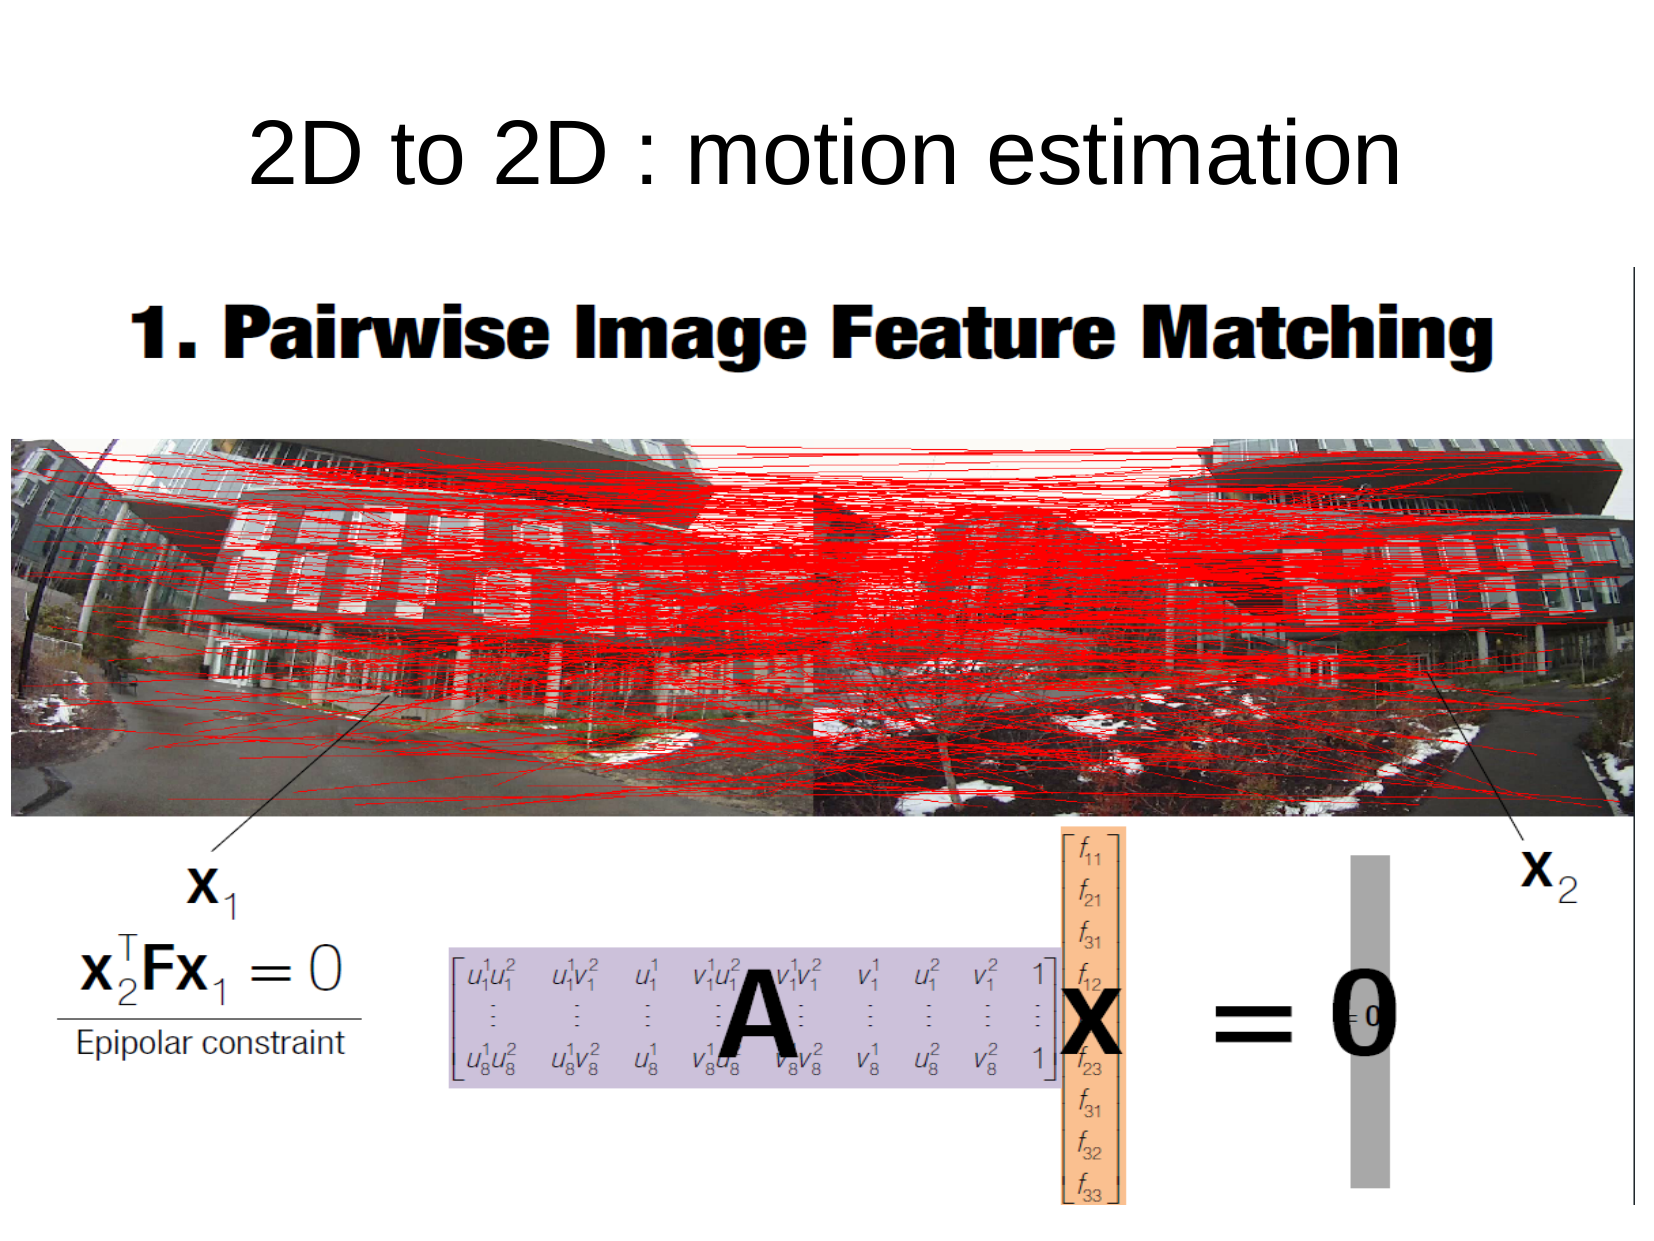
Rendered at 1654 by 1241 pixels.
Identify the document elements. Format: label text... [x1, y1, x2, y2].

picture [11, 267, 1635, 1205]
title 2D to 2D : motion estimation [82, 49, 1571, 257]
